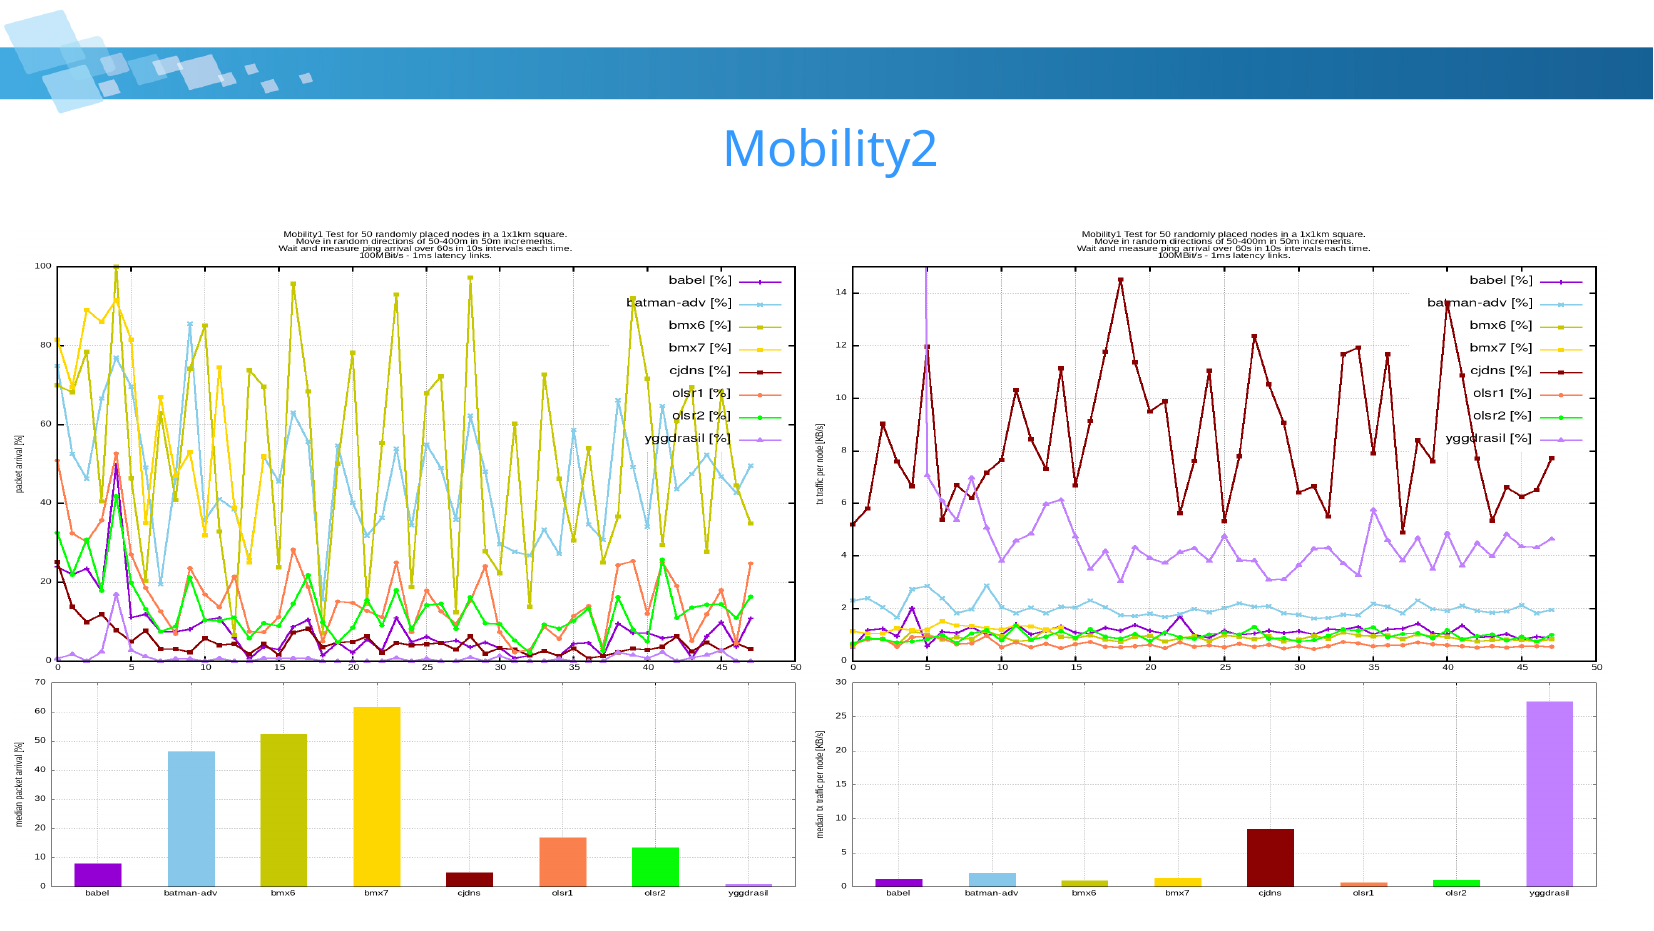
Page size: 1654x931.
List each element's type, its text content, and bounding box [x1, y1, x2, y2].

title Mobility2 [86, 69, 1576, 224]
picture [0, 0, 1653, 929]
